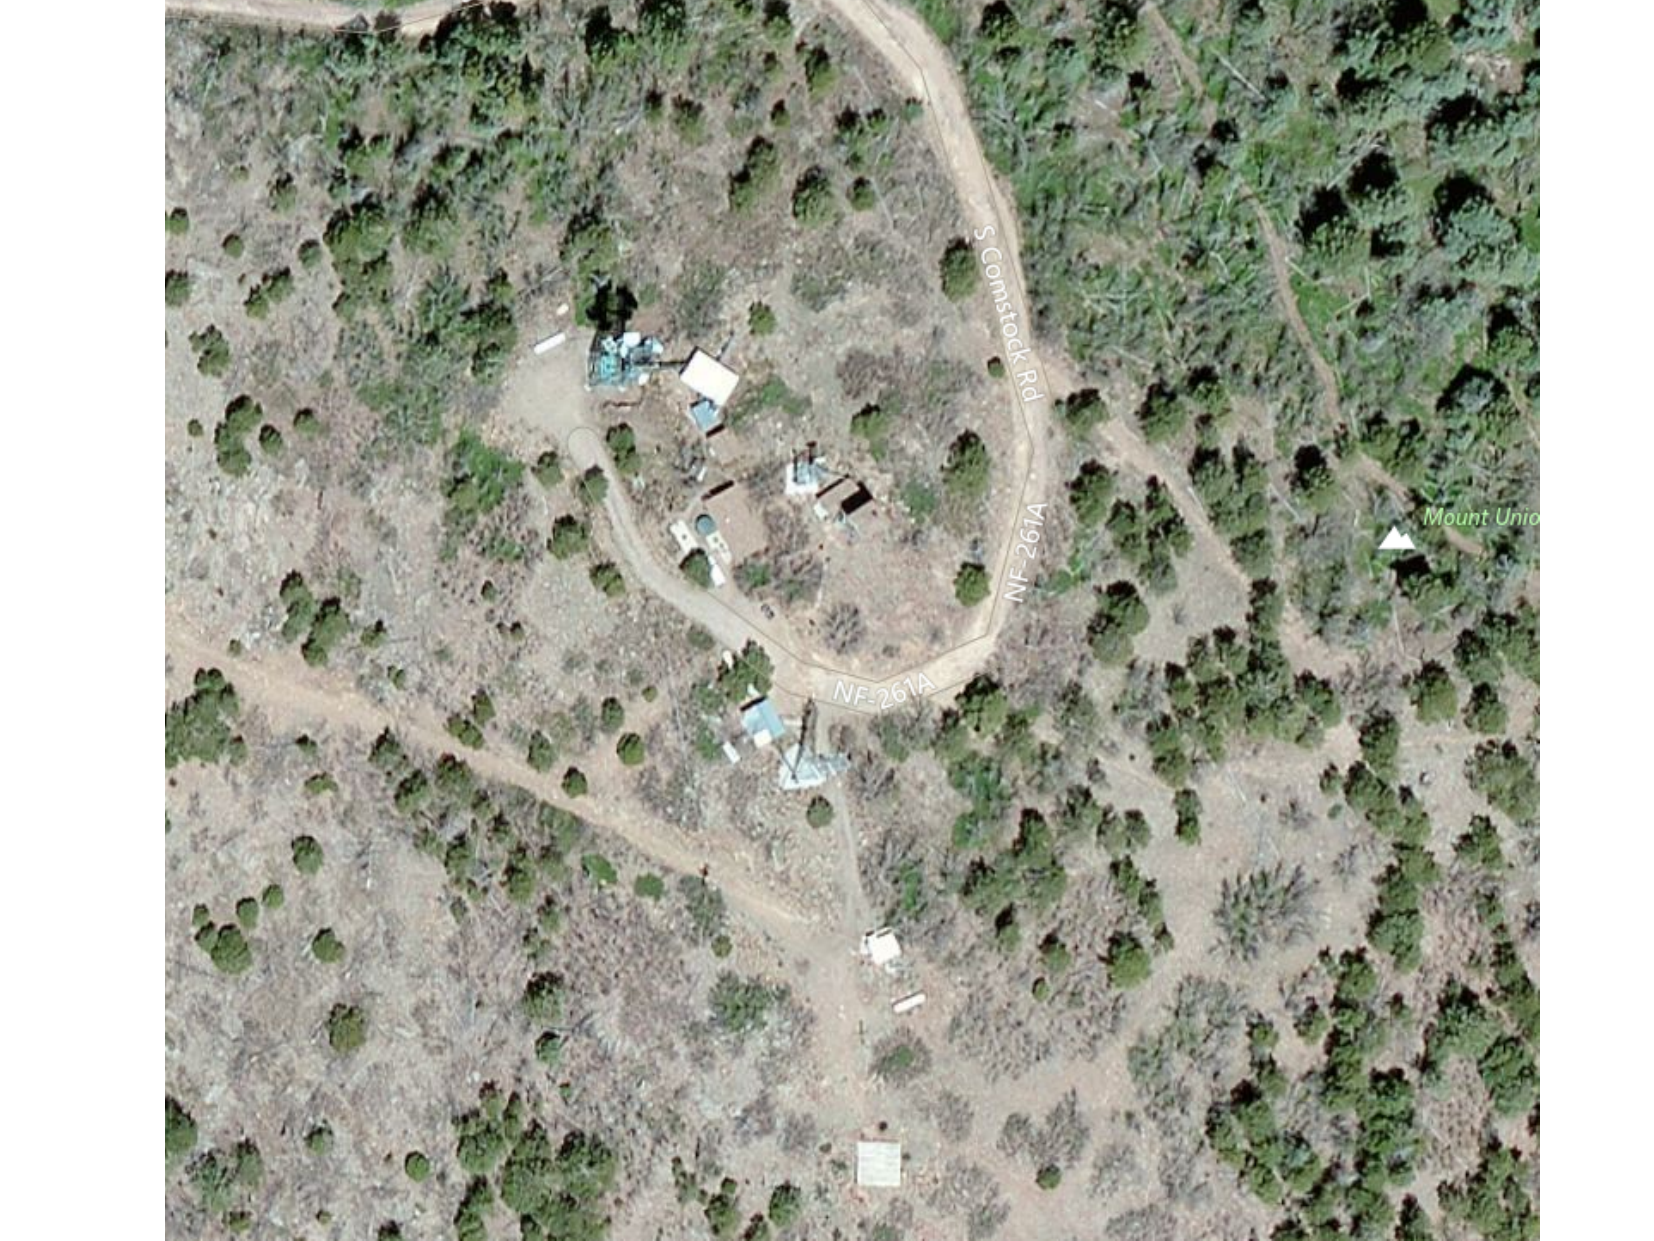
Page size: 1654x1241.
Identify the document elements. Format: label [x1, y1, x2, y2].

picture [165, 0, 1540, 1241]
